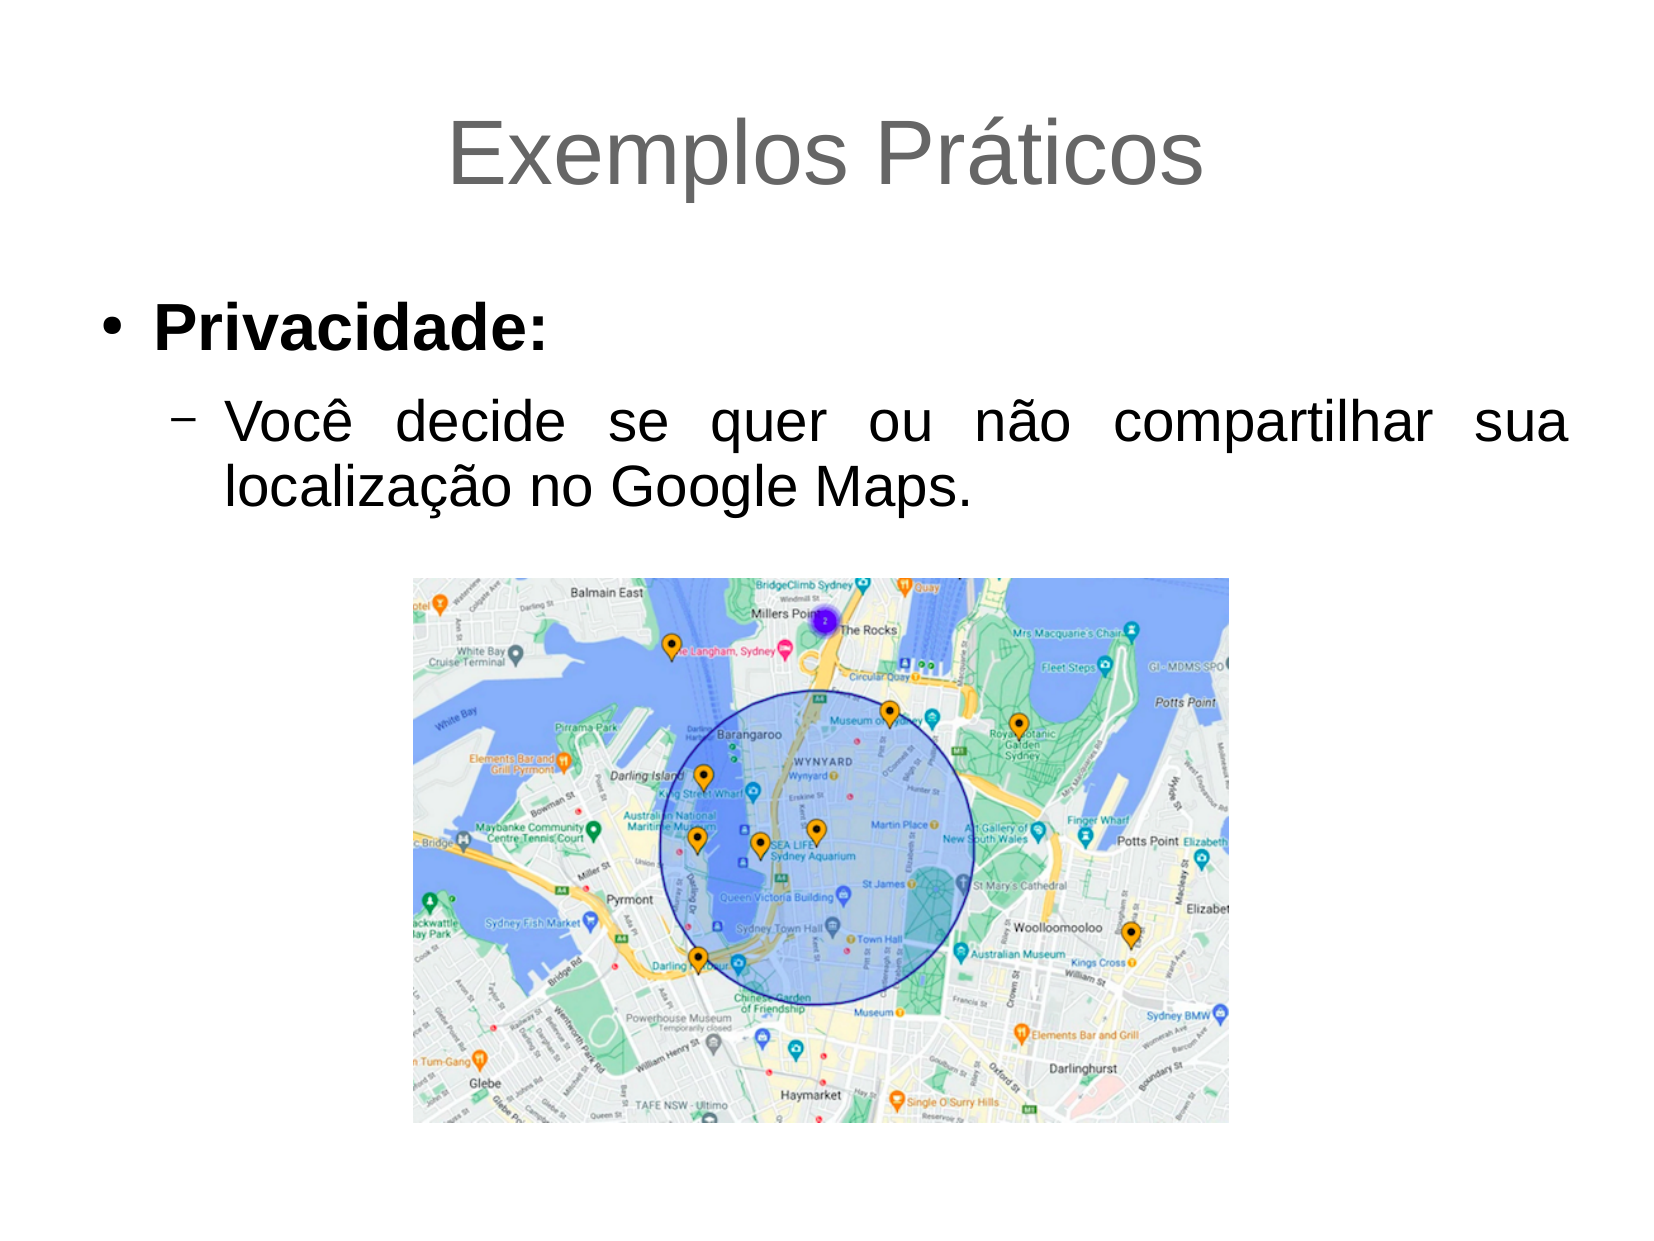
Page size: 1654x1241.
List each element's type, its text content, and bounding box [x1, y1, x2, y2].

list Privacidade: Você decide se quer ou não compartilhar sua localização no Google Maps. [82, 290, 1571, 1158]
title Exemplos Práticos [82, 49, 1571, 257]
picture [413, 578, 1229, 1123]
